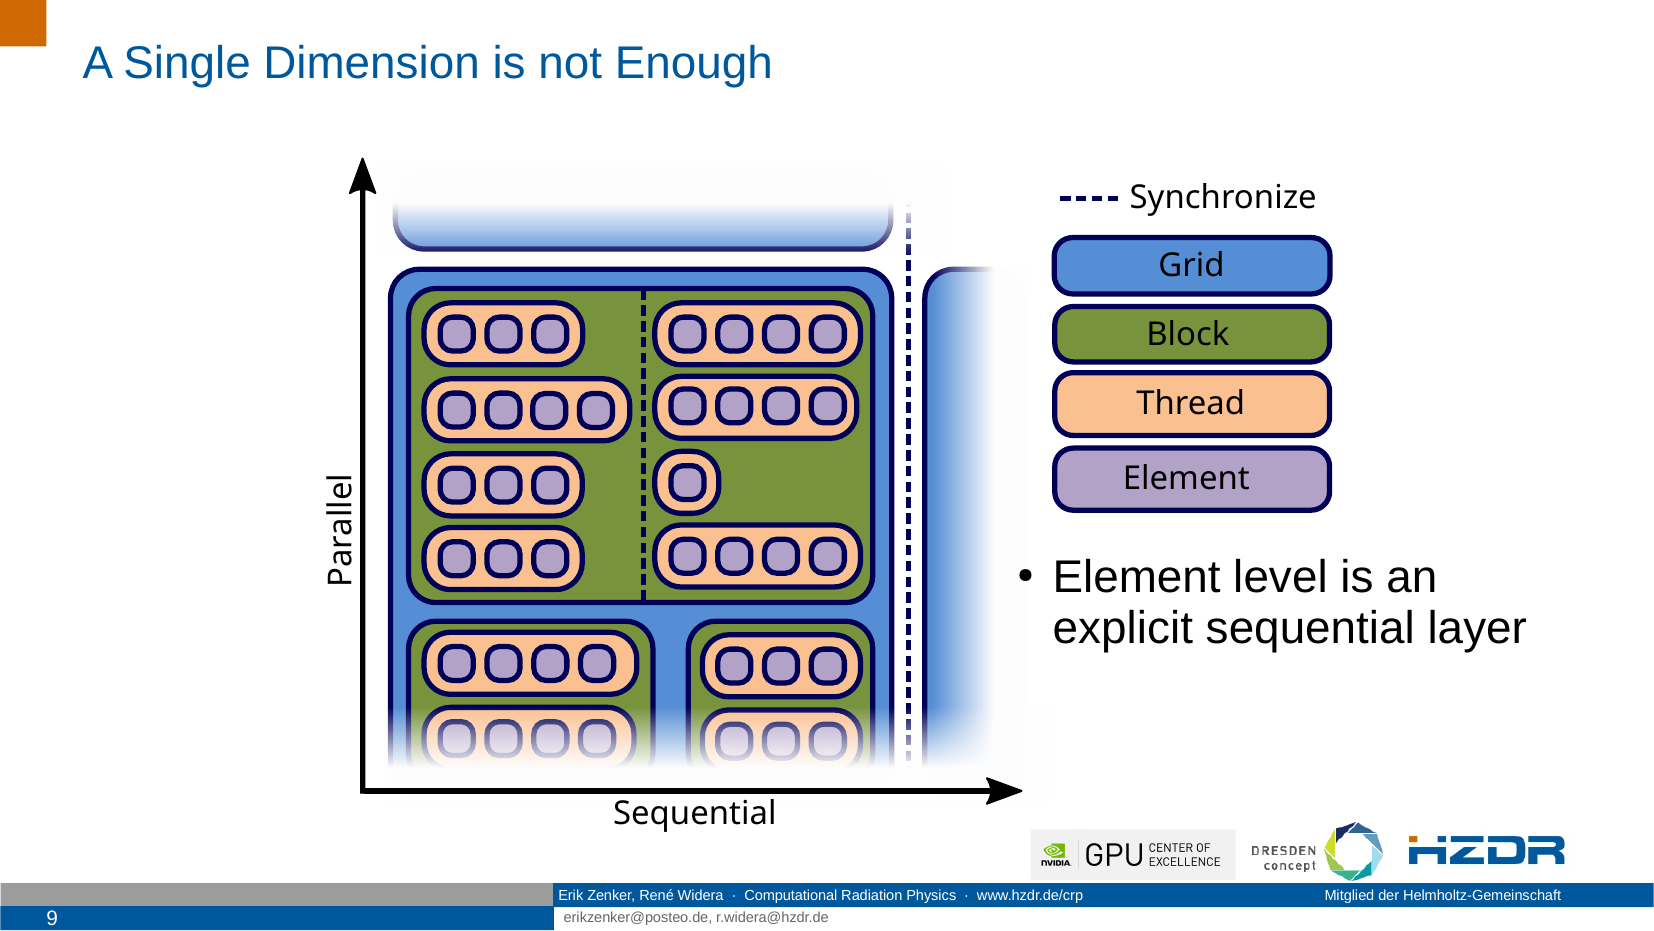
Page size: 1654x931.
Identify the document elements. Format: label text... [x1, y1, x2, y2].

title A Single Dimension is not Enough [82, 36, 1571, 143]
picture [320, 157, 1383, 894]
text_box Element level is an explicit sequential layer [1002, 543, 1589, 730]
picture [1386, 819, 1582, 881]
